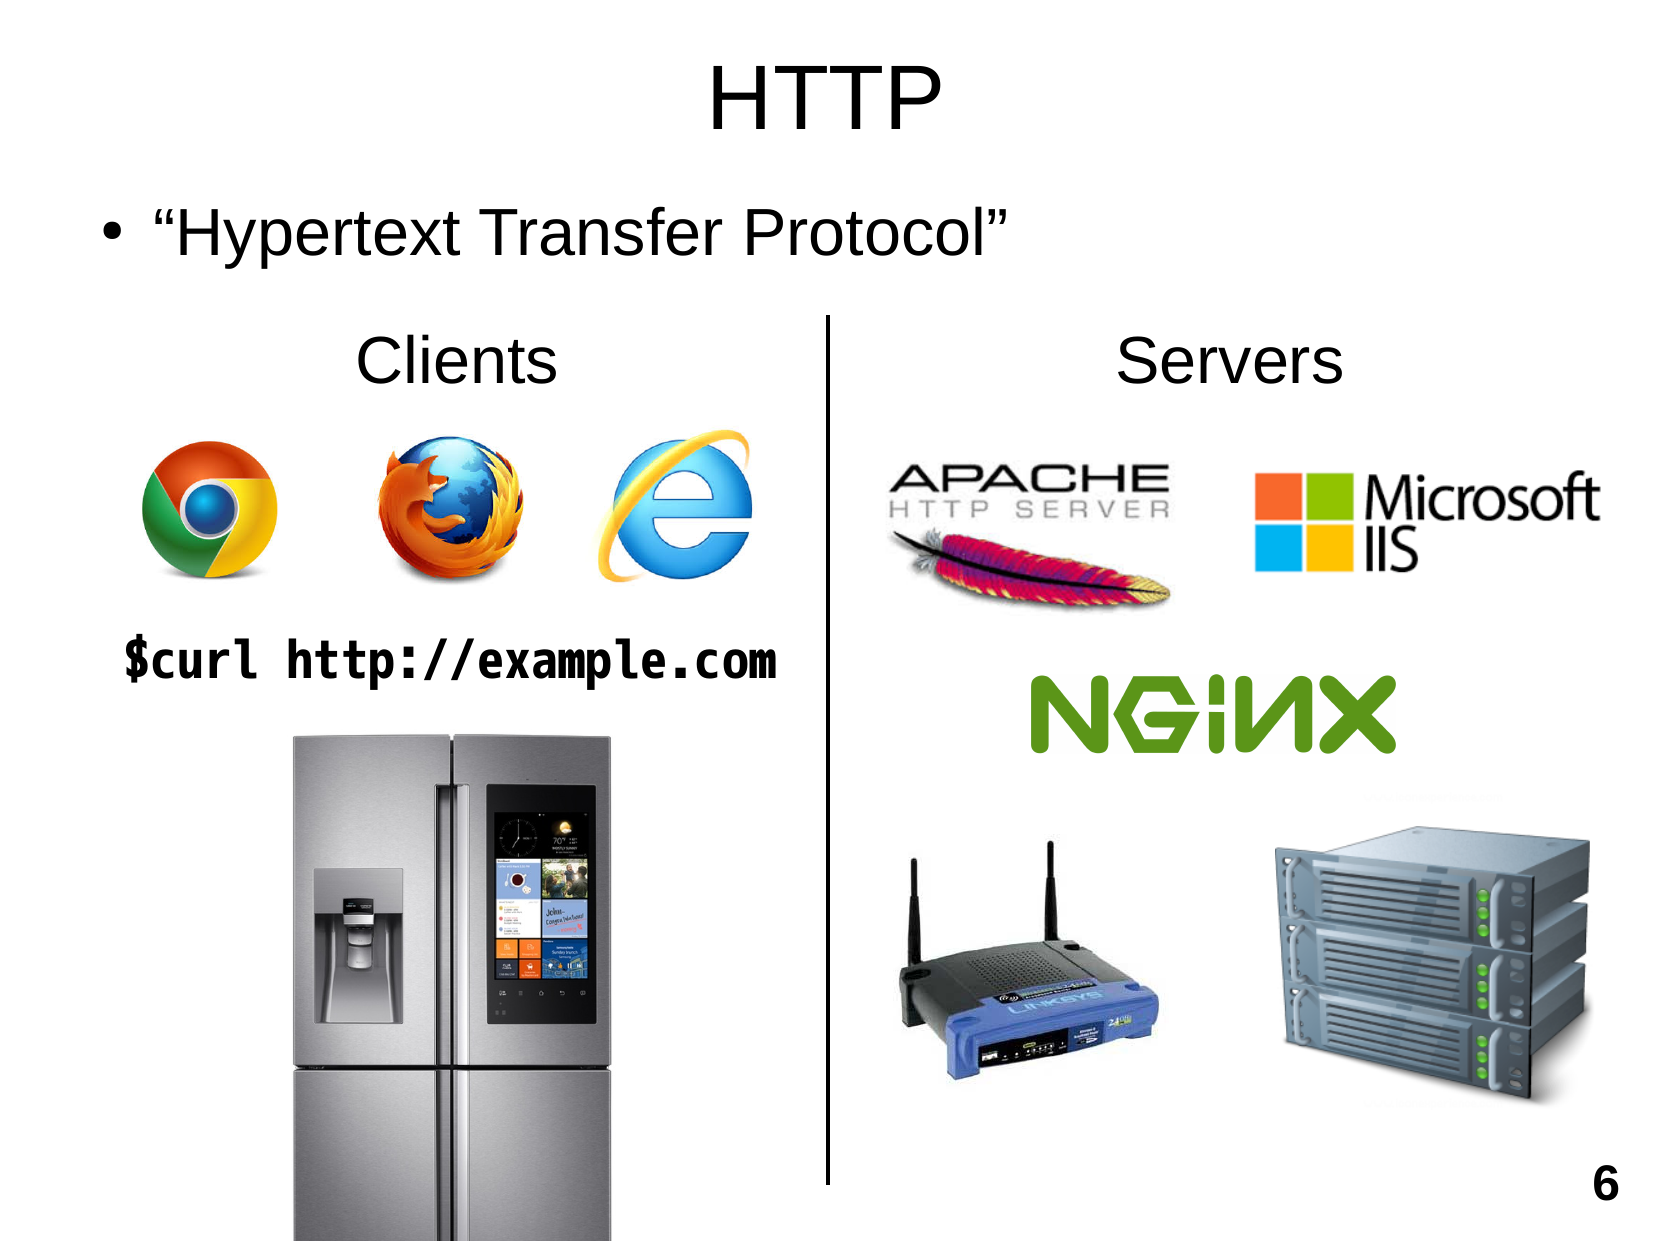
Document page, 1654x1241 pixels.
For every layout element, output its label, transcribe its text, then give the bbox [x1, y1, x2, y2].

picture [1235, 419, 1621, 625]
picture [374, 434, 526, 586]
text_box Servers [840, 315, 1621, 406]
picture [585, 419, 758, 593]
picture [855, 419, 1205, 660]
text_box $curl http://example.com [123, 631, 781, 706]
picture [135, 434, 284, 584]
picture [1275, 790, 1595, 1111]
picture [885, 826, 1169, 1111]
text_box Clients [75, 315, 826, 406]
text_box Clients [830, 315, 840, 406]
picture [287, 729, 616, 1241]
title HTTP [82, 15, 1571, 181]
picture [1031, 674, 1396, 754]
list “Hypertext Transfer Protocol” [82, 195, 1571, 271]
